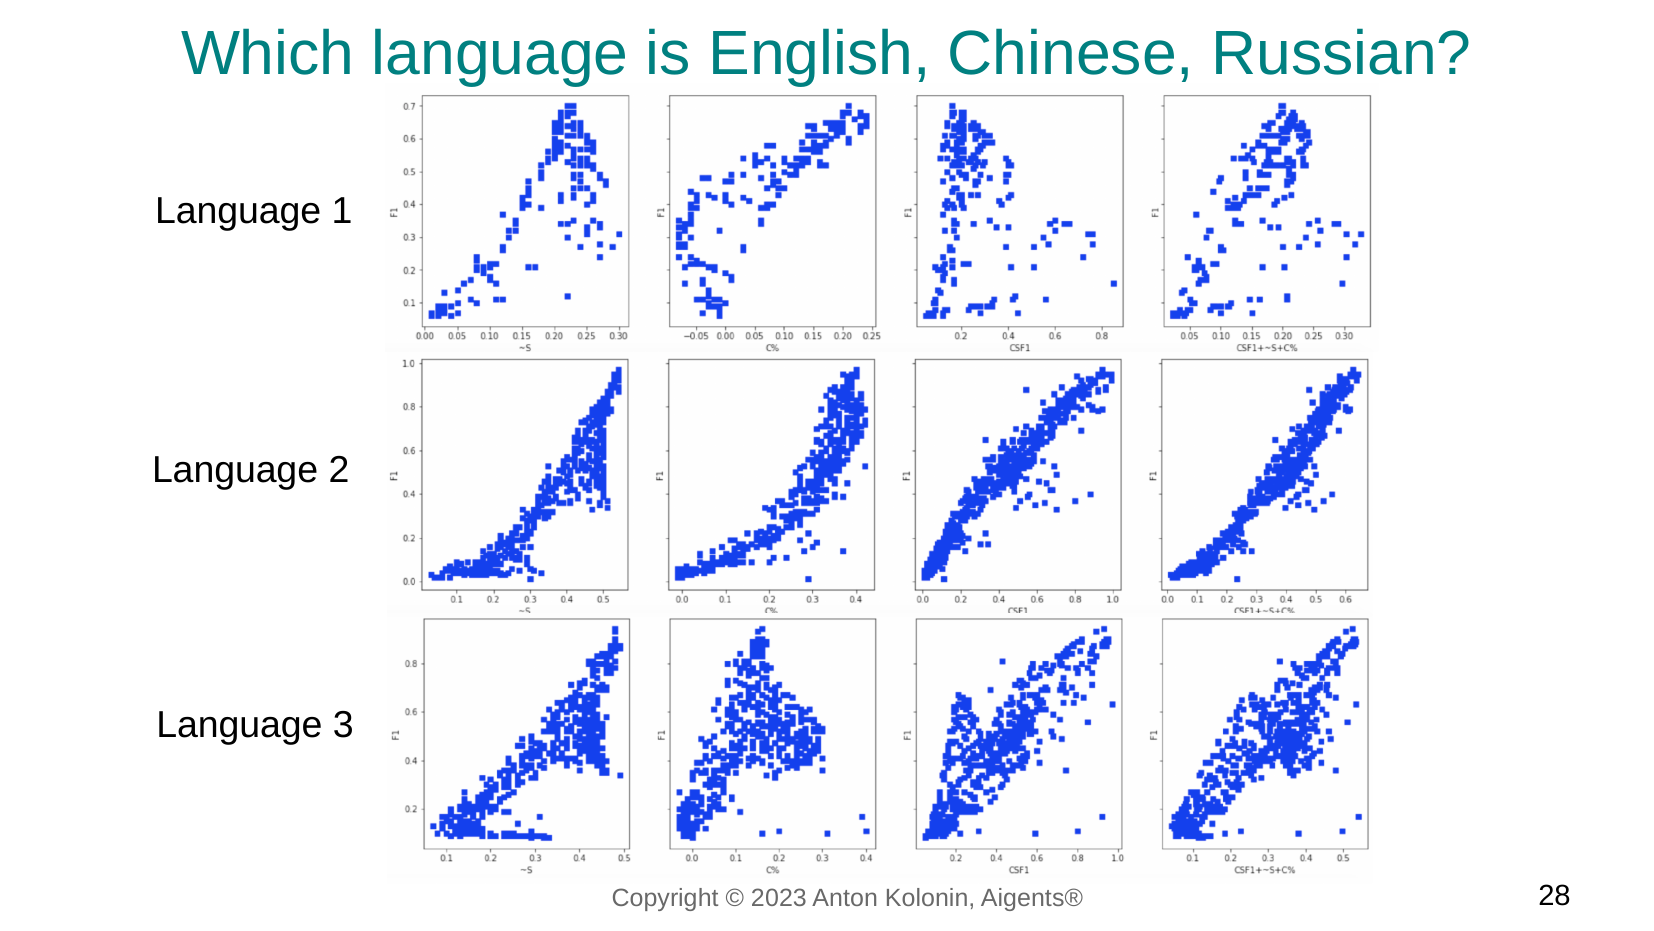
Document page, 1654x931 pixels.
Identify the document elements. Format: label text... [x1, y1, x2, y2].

text_box Language 2 [152, 443, 349, 496]
text_box Language 3 [157, 698, 353, 752]
text_box Which language is English, Chinese, Russian? [0, 0, 1630, 106]
picture [385, 106, 1379, 884]
text_box Language 1 [156, 184, 352, 237]
